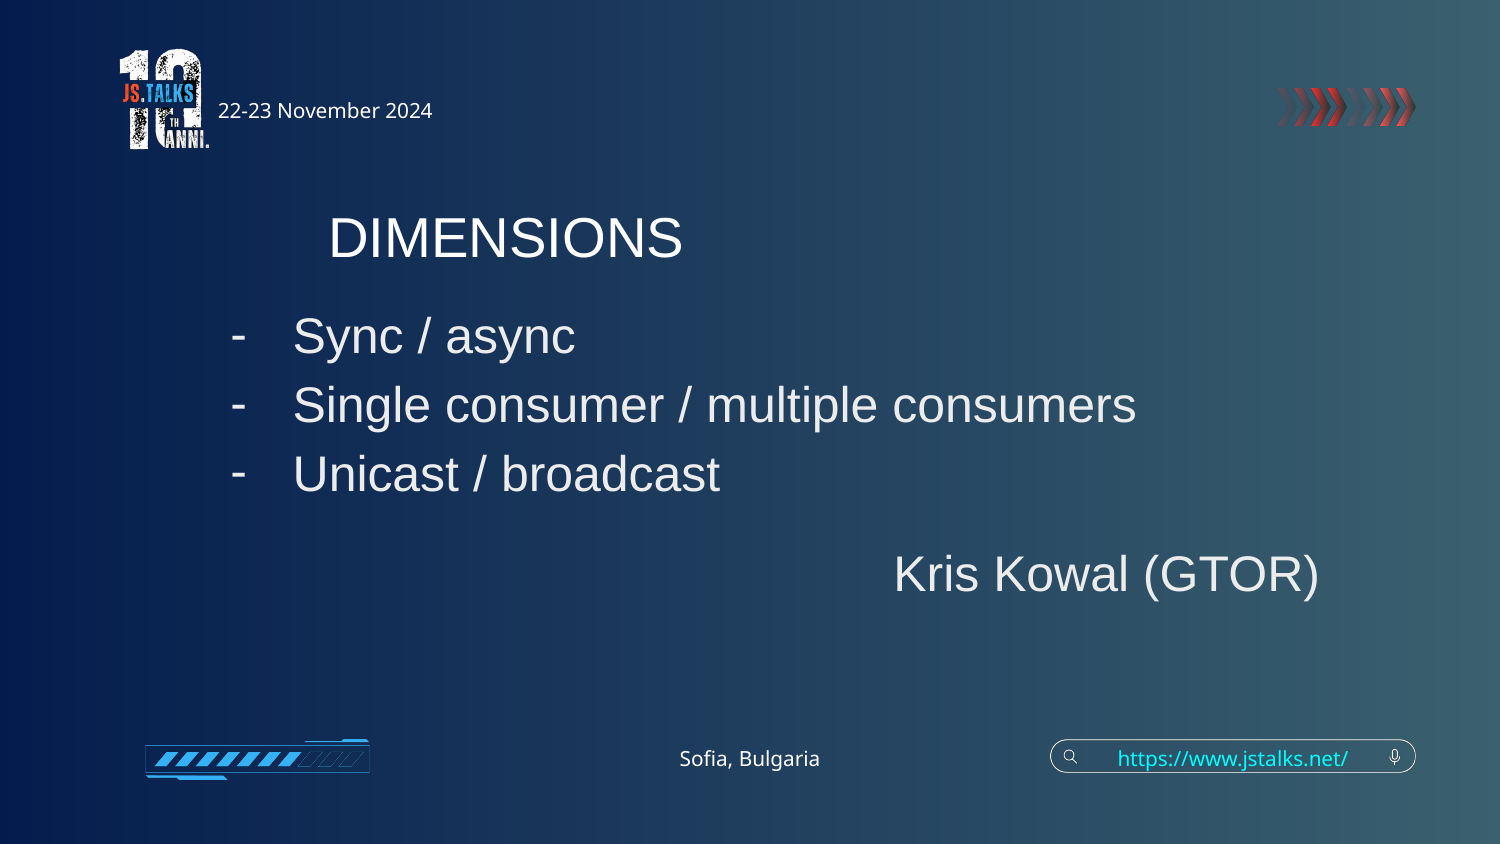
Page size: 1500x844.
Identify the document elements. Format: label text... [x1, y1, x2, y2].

text_box [1050, 739, 1416, 773]
text_box Sofia, Bulgaria [654, 744, 846, 772]
text_box [65, 0, 258, 231]
text_box DIMENSIONS [328, 183, 1233, 269]
text_box [145, 739, 370, 780]
text_box Sync / async Single consumer / multiple consumers Unicast / broadcast Kris Kowal (GTOR) [217, 294, 1321, 603]
text_box 22-23 November 2024 [217, 95, 507, 123]
text_box https://www.jstalks.net/ [1103, 744, 1362, 772]
text_box [1277, 88, 1416, 126]
